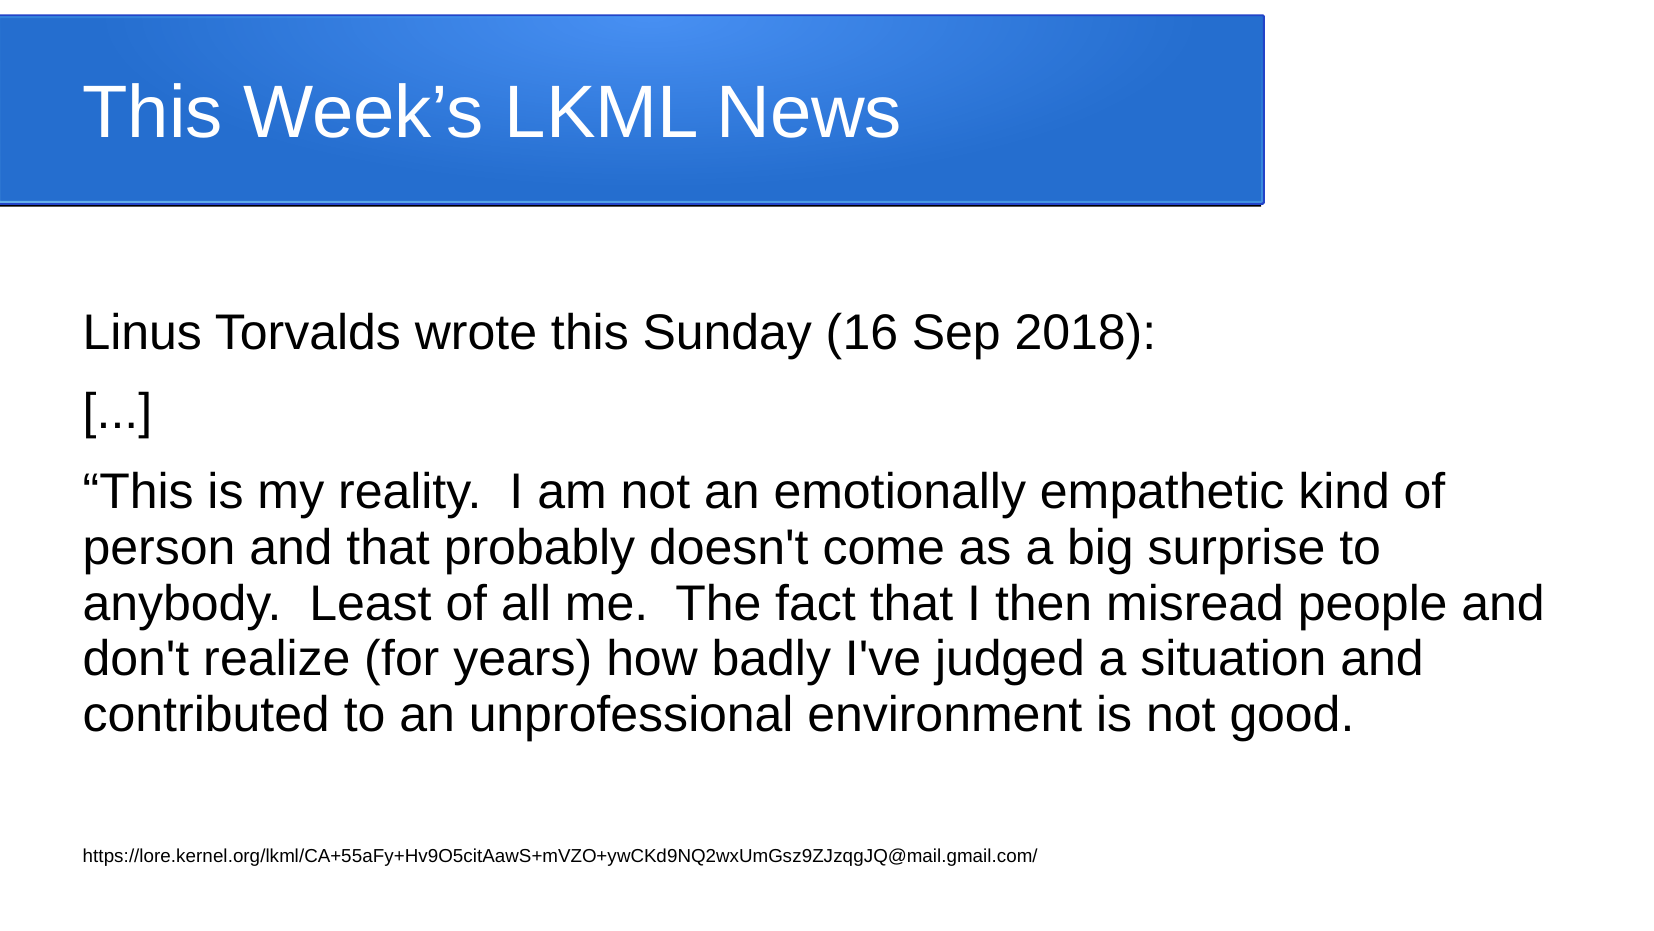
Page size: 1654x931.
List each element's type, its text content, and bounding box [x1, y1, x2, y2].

title This Week’s LKML News [82, 35, 1235, 189]
list Linus Torvalds wrote this Sunday (16 Sep 2018): [...] “This is my reality. I am not an emotionally empathetic kind of person and that probably doesn't come as a big surprise to anybody. Least of all me. The fact that I then misread people and don't realize (for years) how badly I've judged a situation and contributed to an unprofessional environment is not good. https://lore.kernel.org/lkml/CA+55aFy+Hv9O5citAawS+mVZO+ywCKd9NQ2wxUmGsz9ZJzqgJQ@mail.gmail.com/ [82, 224, 1576, 901]
